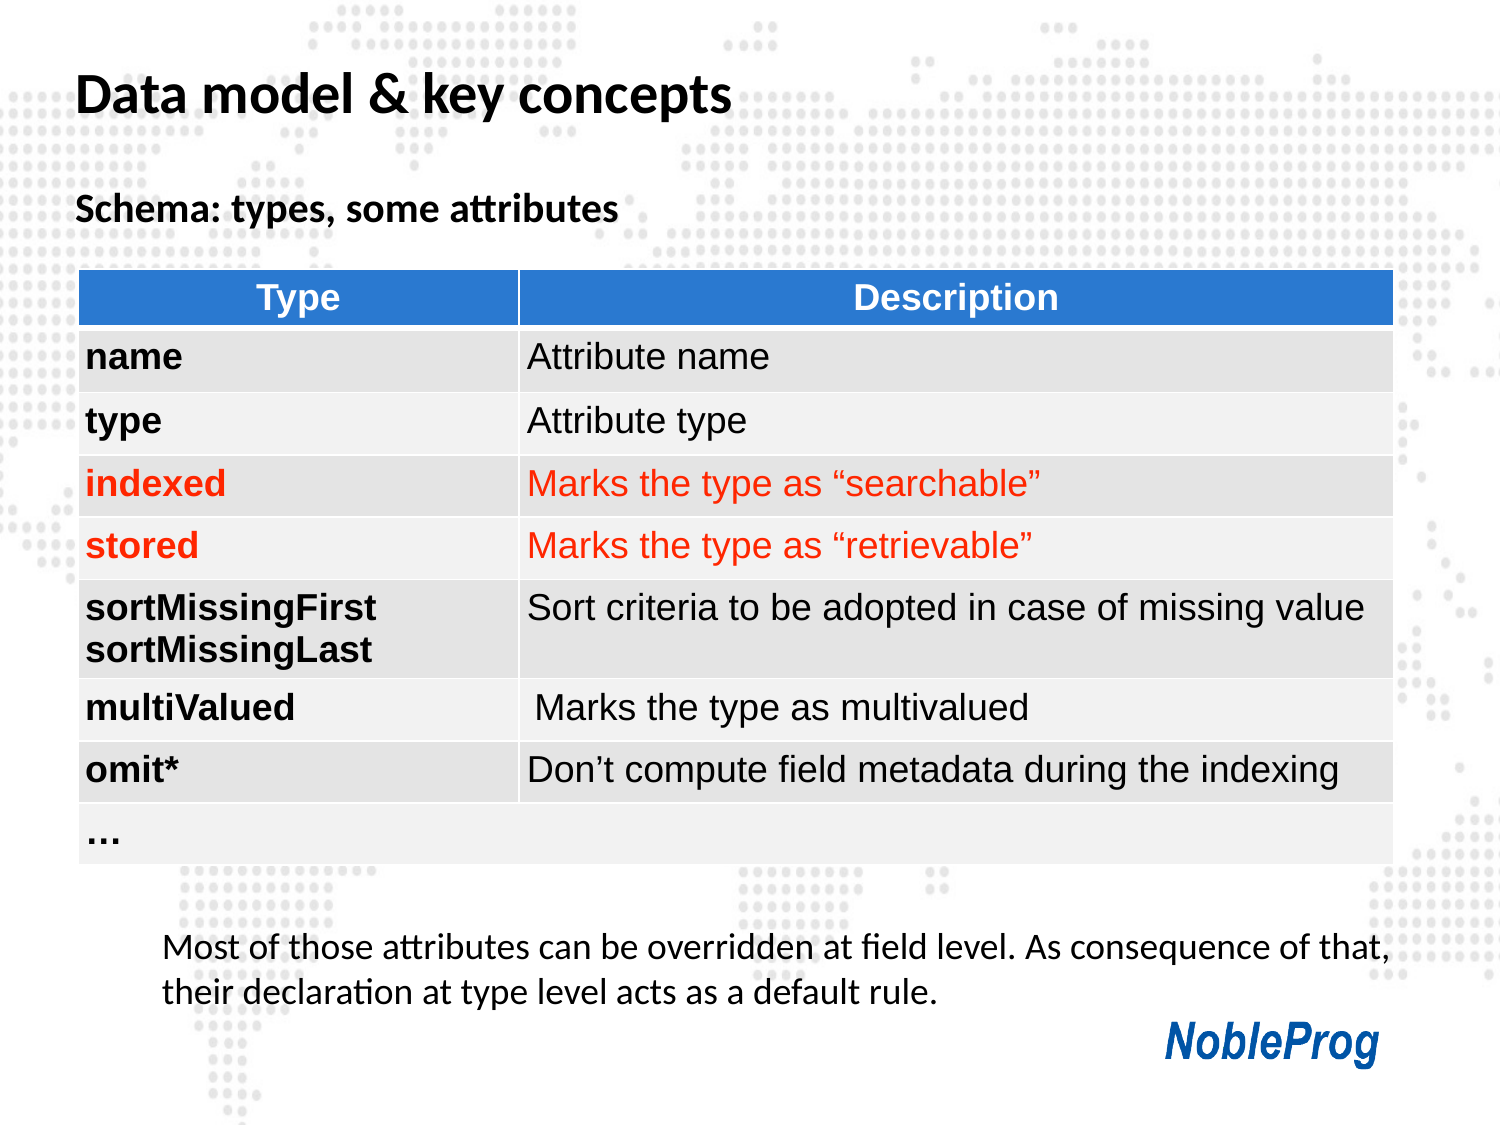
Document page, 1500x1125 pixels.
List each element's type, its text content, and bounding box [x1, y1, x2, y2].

table_cell sortMissingFirst sortMissingLast [79, 580, 518, 678]
table_cell Marks the type as “retrievable” [520, 518, 1393, 579]
table_cell Attribute type [520, 393, 1393, 454]
table_cell Marks the type as multivalued [520, 679, 1393, 740]
table_header Description [520, 270, 1393, 325]
text_box Most of those attributes can be overridden at field level. As consequence of that, their declaration at type level acts as a default rule. [154, 915, 1408, 1020]
table_cell indexed [79, 456, 518, 516]
text_box Data model & key concepts [75, 55, 1425, 127]
picture [0, 0, 1500, 1125]
table_cell Sort criteria to be adopted in case of missing value [520, 580, 1393, 678]
table_cell Marks the type as “searchable” [520, 456, 1393, 516]
table_cell multiValued [79, 679, 518, 740]
table_header Type [79, 270, 518, 325]
table_cell Attribute name [520, 331, 1393, 392]
text_box Schema: types, some attributes [75, 180, 1425, 231]
table_cell Don’t compute field metadata during the indexing [520, 742, 1393, 802]
table_cell omit* [79, 742, 518, 802]
table_cell … [79, 804, 1393, 864]
table_cell name [79, 331, 518, 392]
table_cell type [79, 393, 518, 454]
table_cell stored [79, 518, 518, 579]
